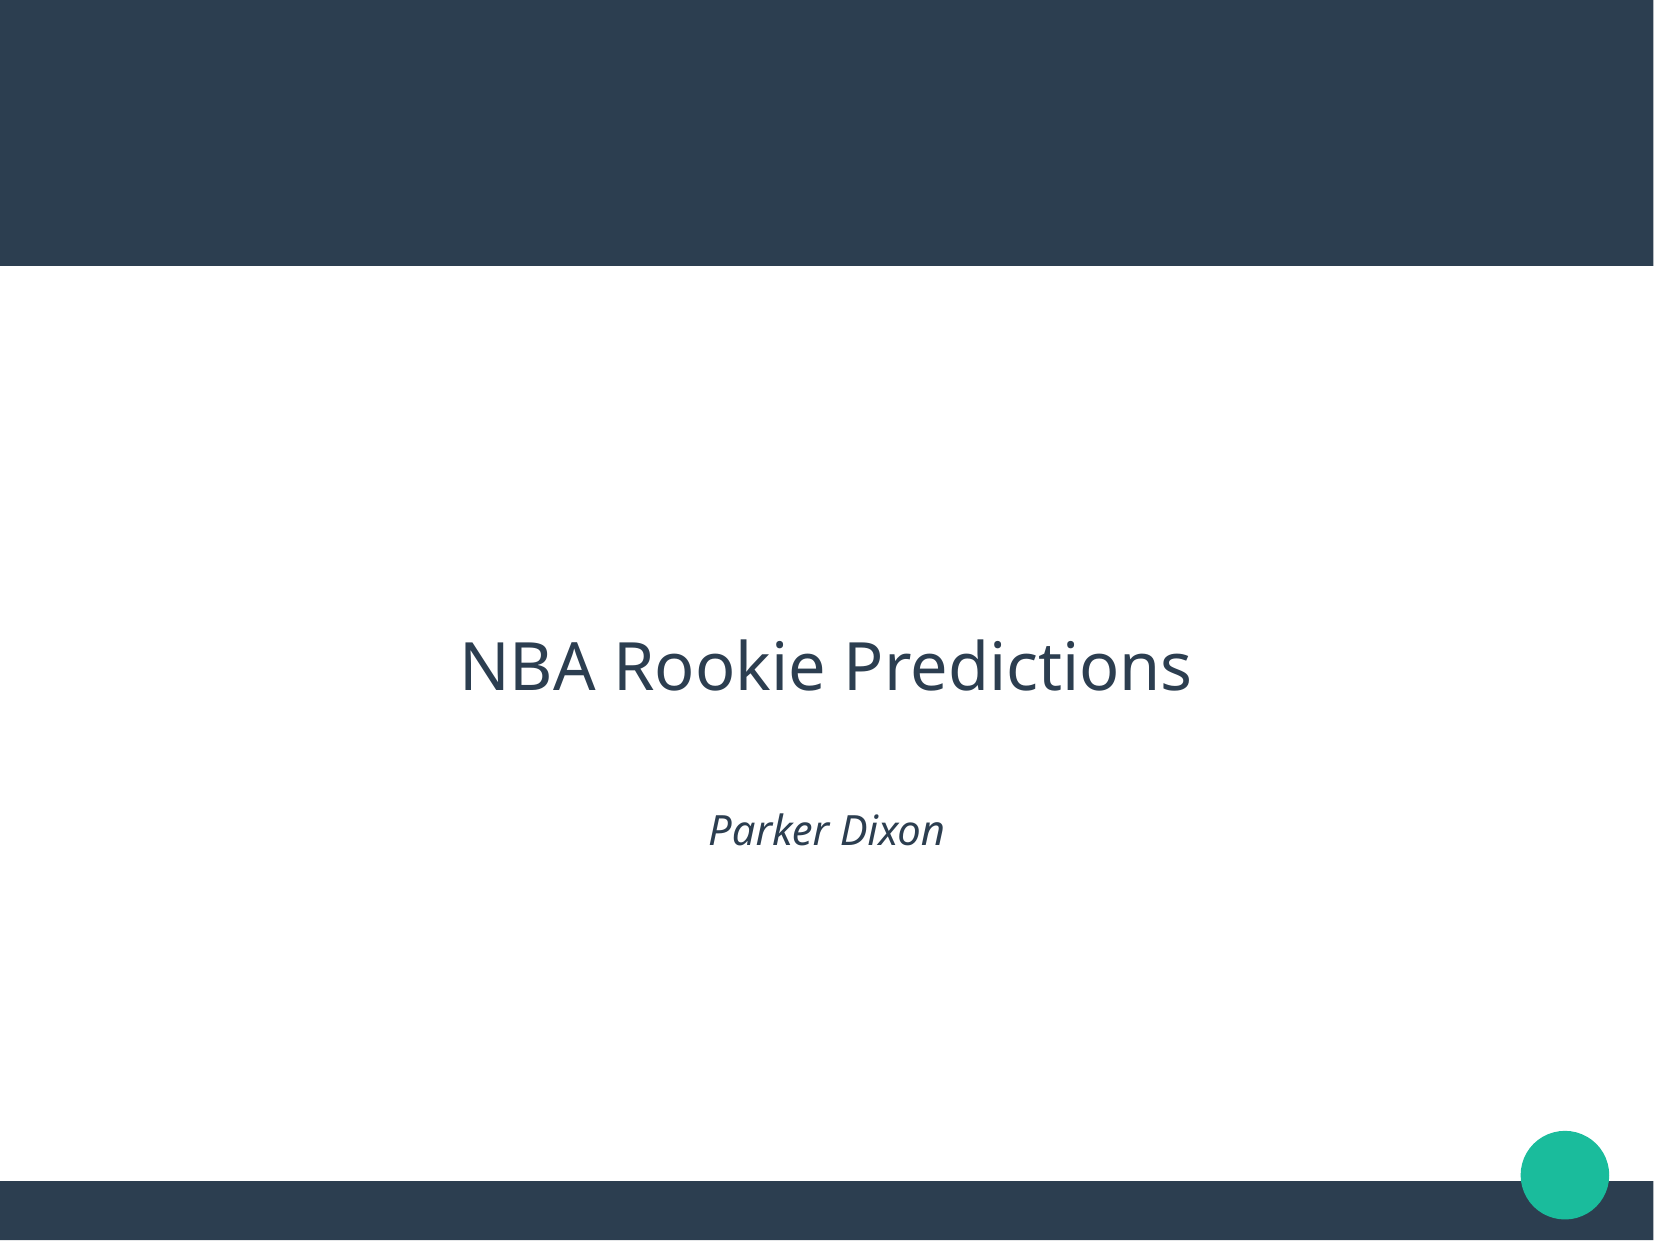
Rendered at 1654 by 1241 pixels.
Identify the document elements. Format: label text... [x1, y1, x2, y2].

subtitle NBA Rookie Predictions Parker Dixon [58, 324, 1595, 1152]
